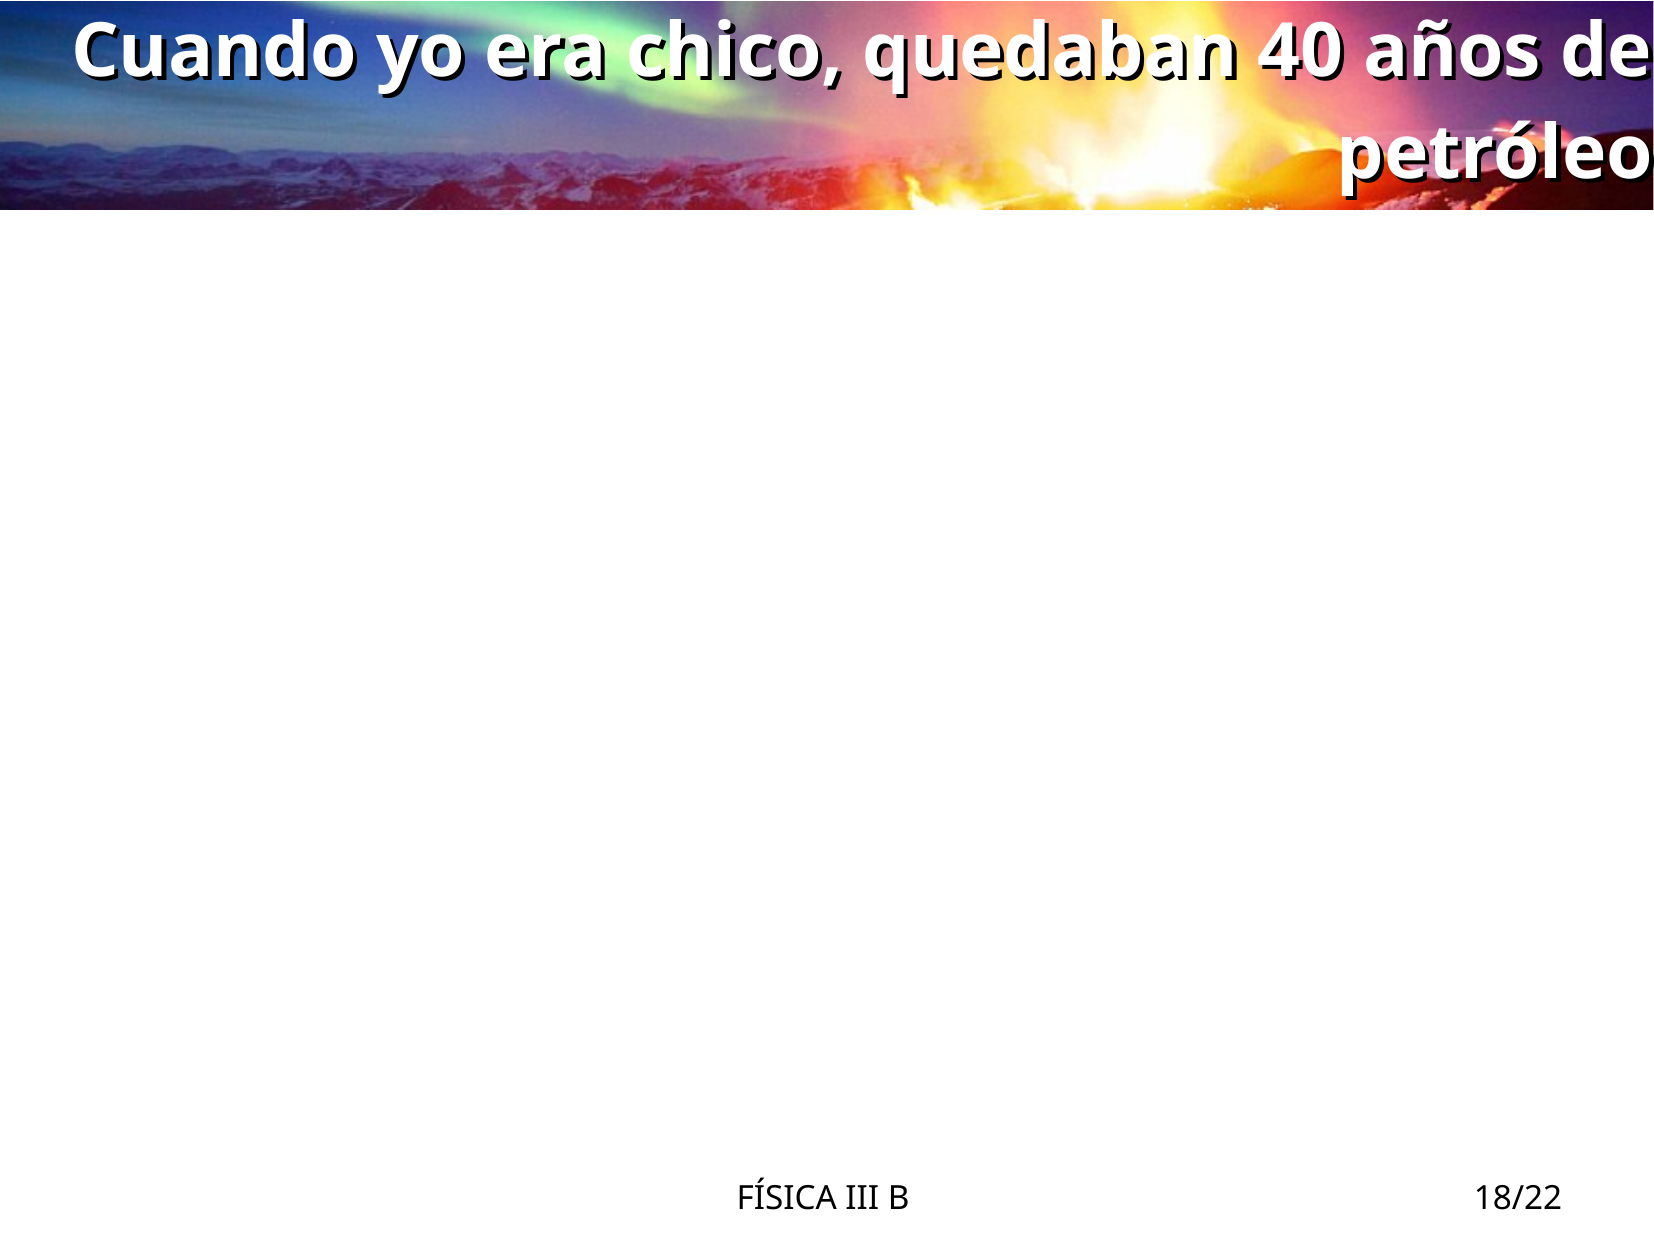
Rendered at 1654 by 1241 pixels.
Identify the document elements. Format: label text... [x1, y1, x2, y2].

picture [0, 190, 1654, 210]
title Cuando yo era chico, quedaban 40 años de petróleo [0, 6, 1654, 190]
picture [0, 1, 1654, 6]
